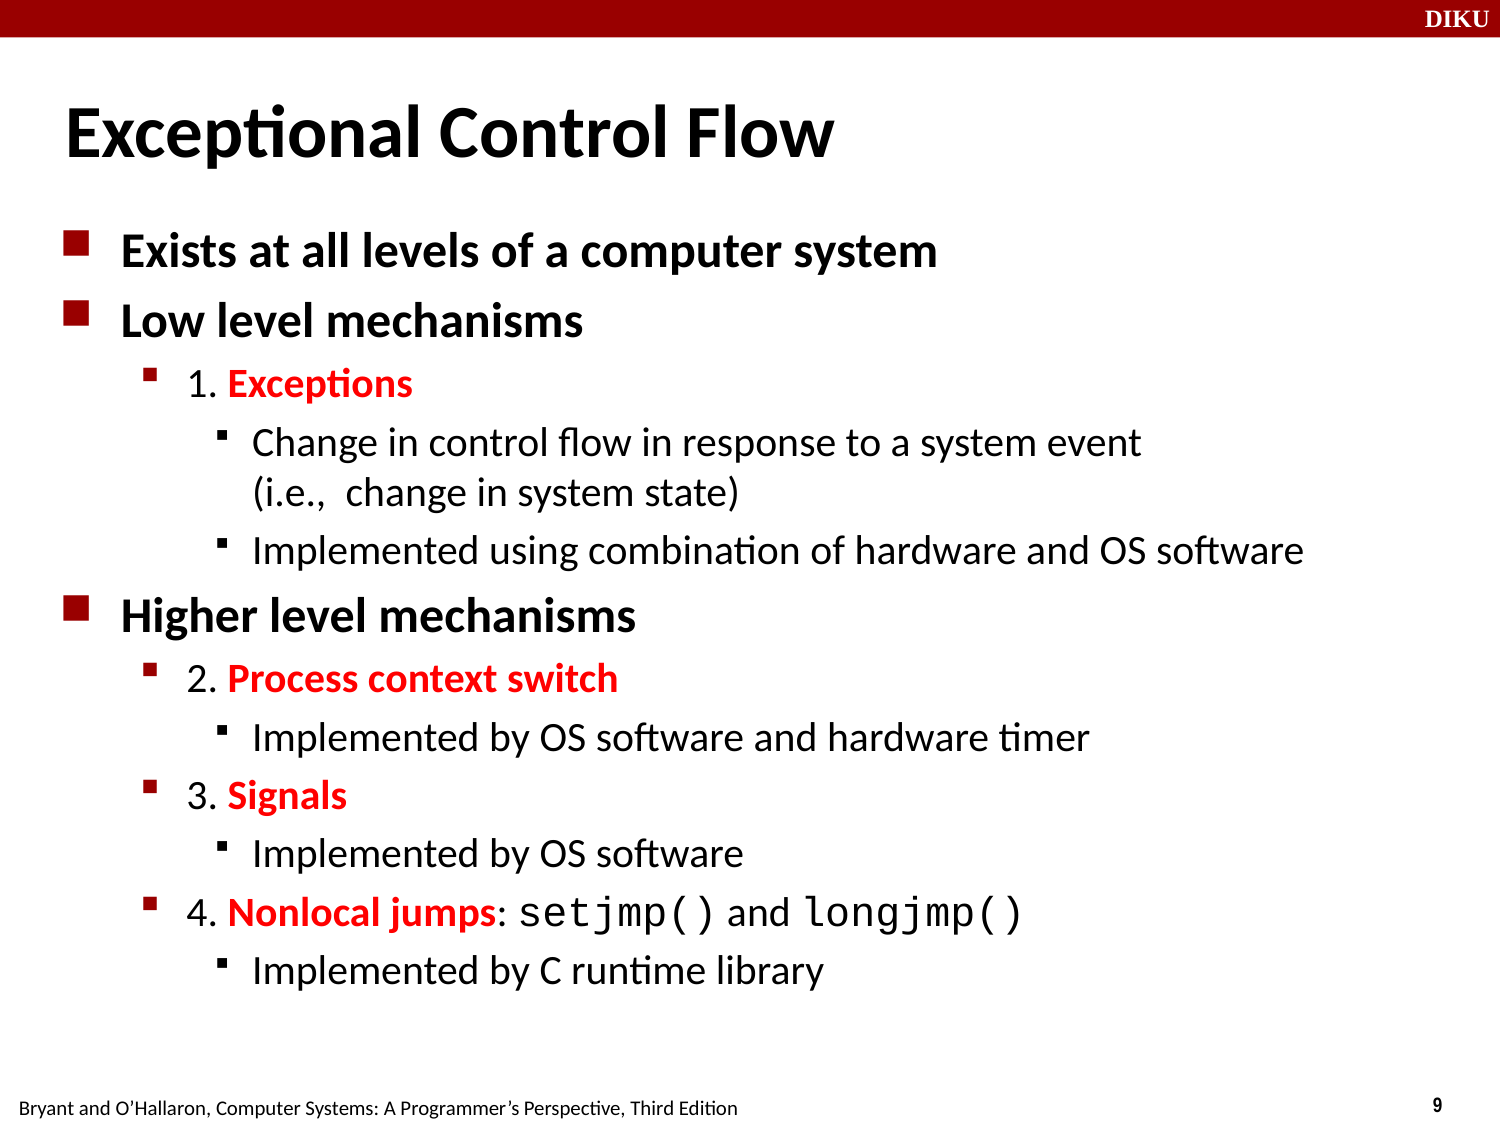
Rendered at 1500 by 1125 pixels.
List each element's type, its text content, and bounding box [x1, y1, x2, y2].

text_box Exceptional Control Flow [50, 80, 1475, 175]
text_box Exists at all levels of a computer system Low level mechanisms 1. Exceptions Change in control flow in response to a system event (i.e., change in system state) Implemented using combination of hardware and OS software Higher level mechanisms 2. Process context switch Implemented by OS software and hardware timer 3. Signals Implemented by OS software 4. Nonlocal jumps: setjmp() and longjmp() Implemented by C runtime library [49, 210, 1409, 1050]
